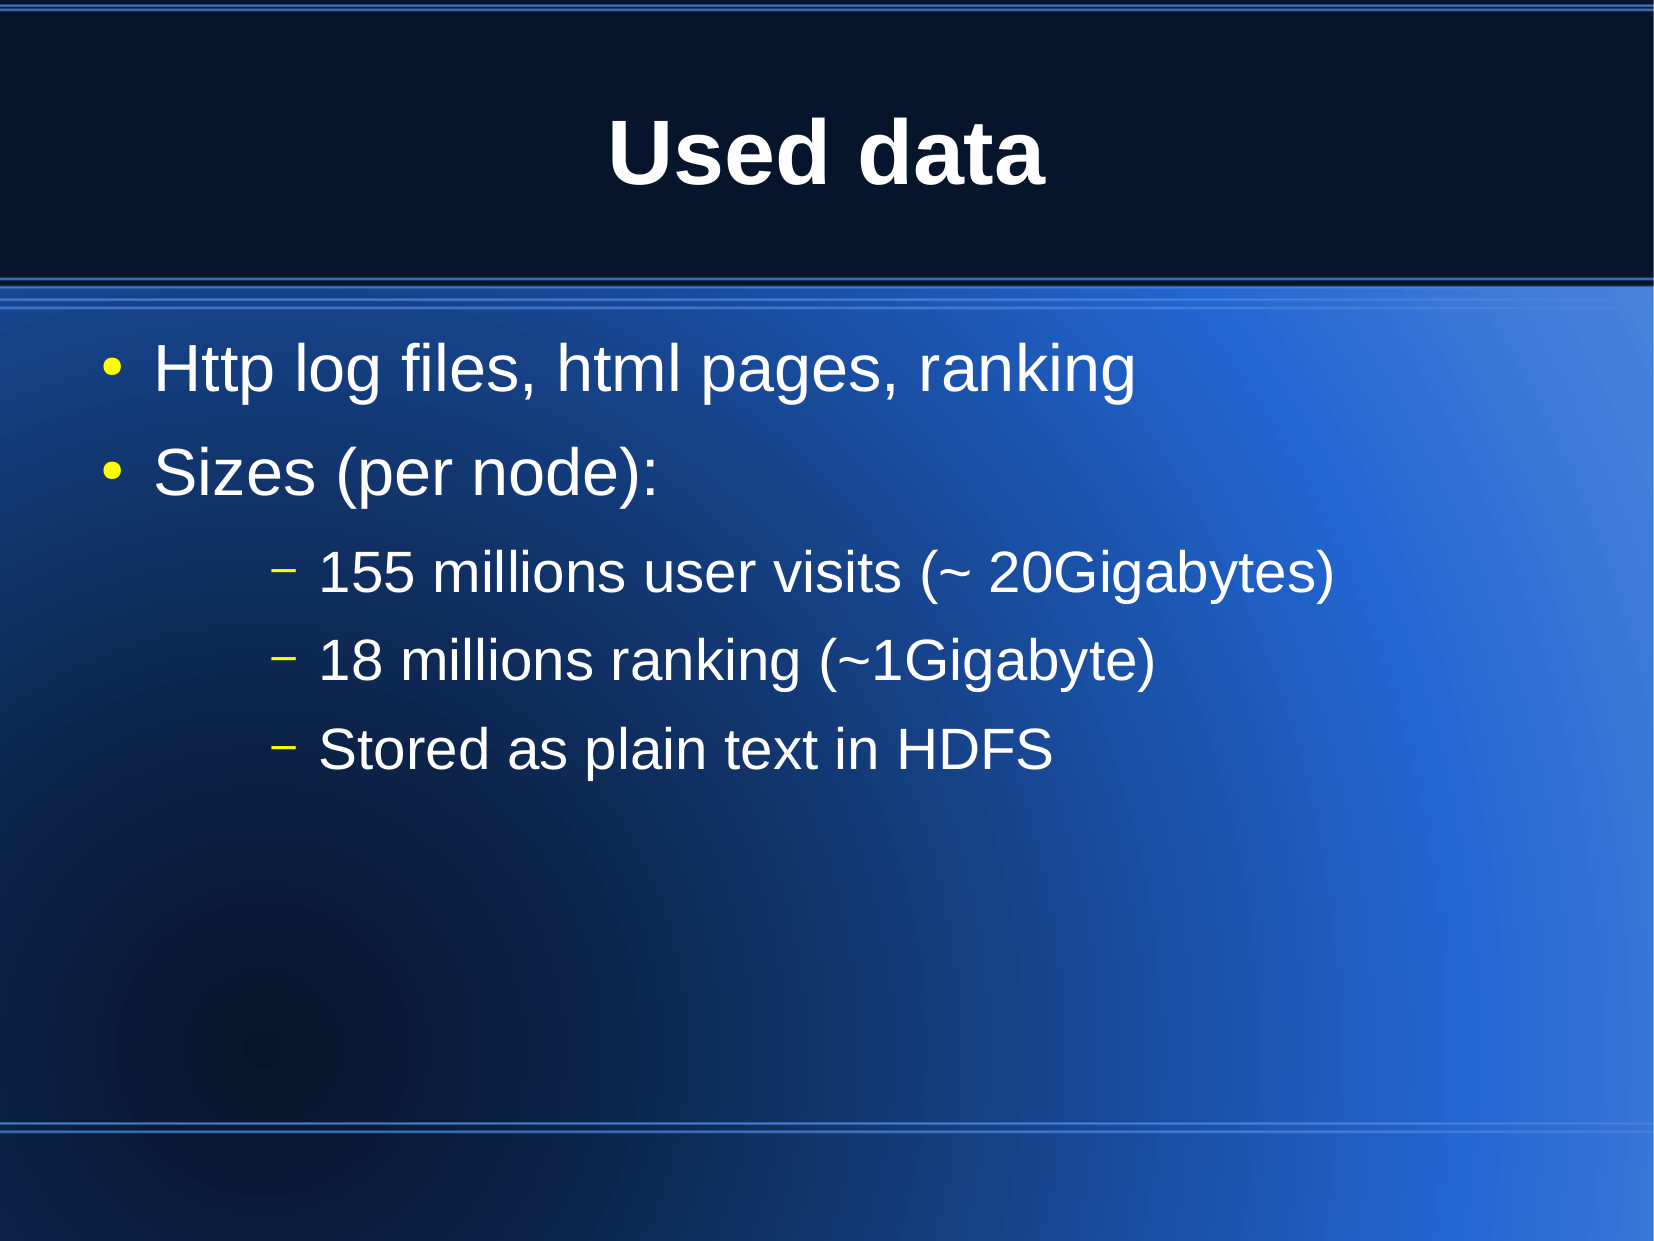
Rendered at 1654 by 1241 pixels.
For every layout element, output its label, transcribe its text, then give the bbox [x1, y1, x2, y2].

picture [0, 0, 1654, 1241]
title Used data [82, 49, 1571, 257]
list Http log files, html pages, ranking Sizes (per node): 155 millions user visits (~ 20Gigabytes) 18 millions ranking (~1Gigabyte) Stored as plain text in HDFS [82, 330, 1565, 1069]
